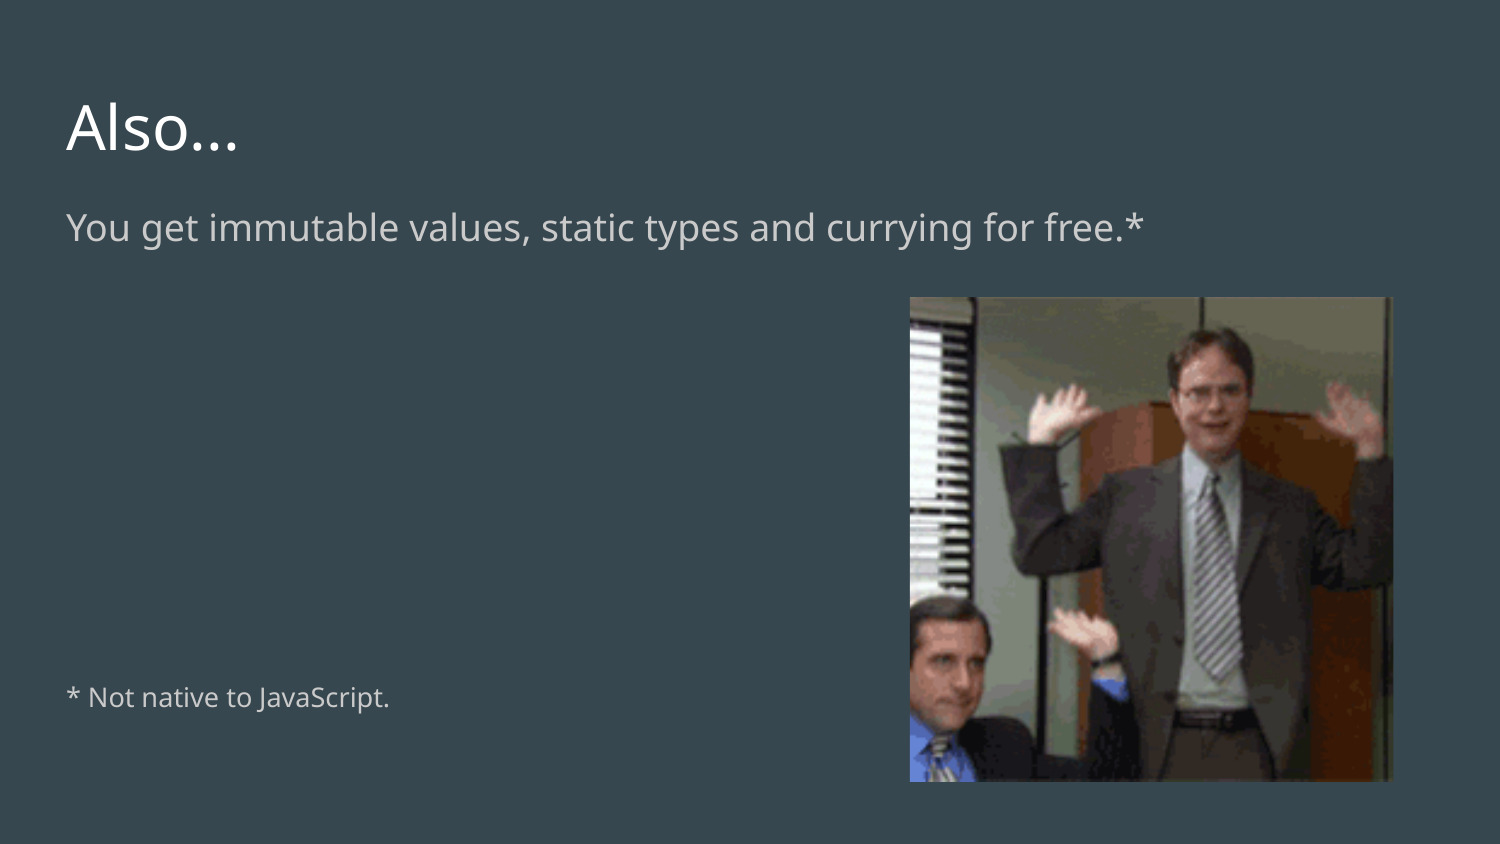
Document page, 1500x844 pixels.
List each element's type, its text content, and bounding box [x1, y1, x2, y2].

text_box * Not native to JavaScript. [51, 660, 630, 743]
picture [909, 297, 1394, 782]
title Also... [51, 72, 1449, 167]
list You get immutable values, static types and currying for free.* [51, 189, 1289, 310]
